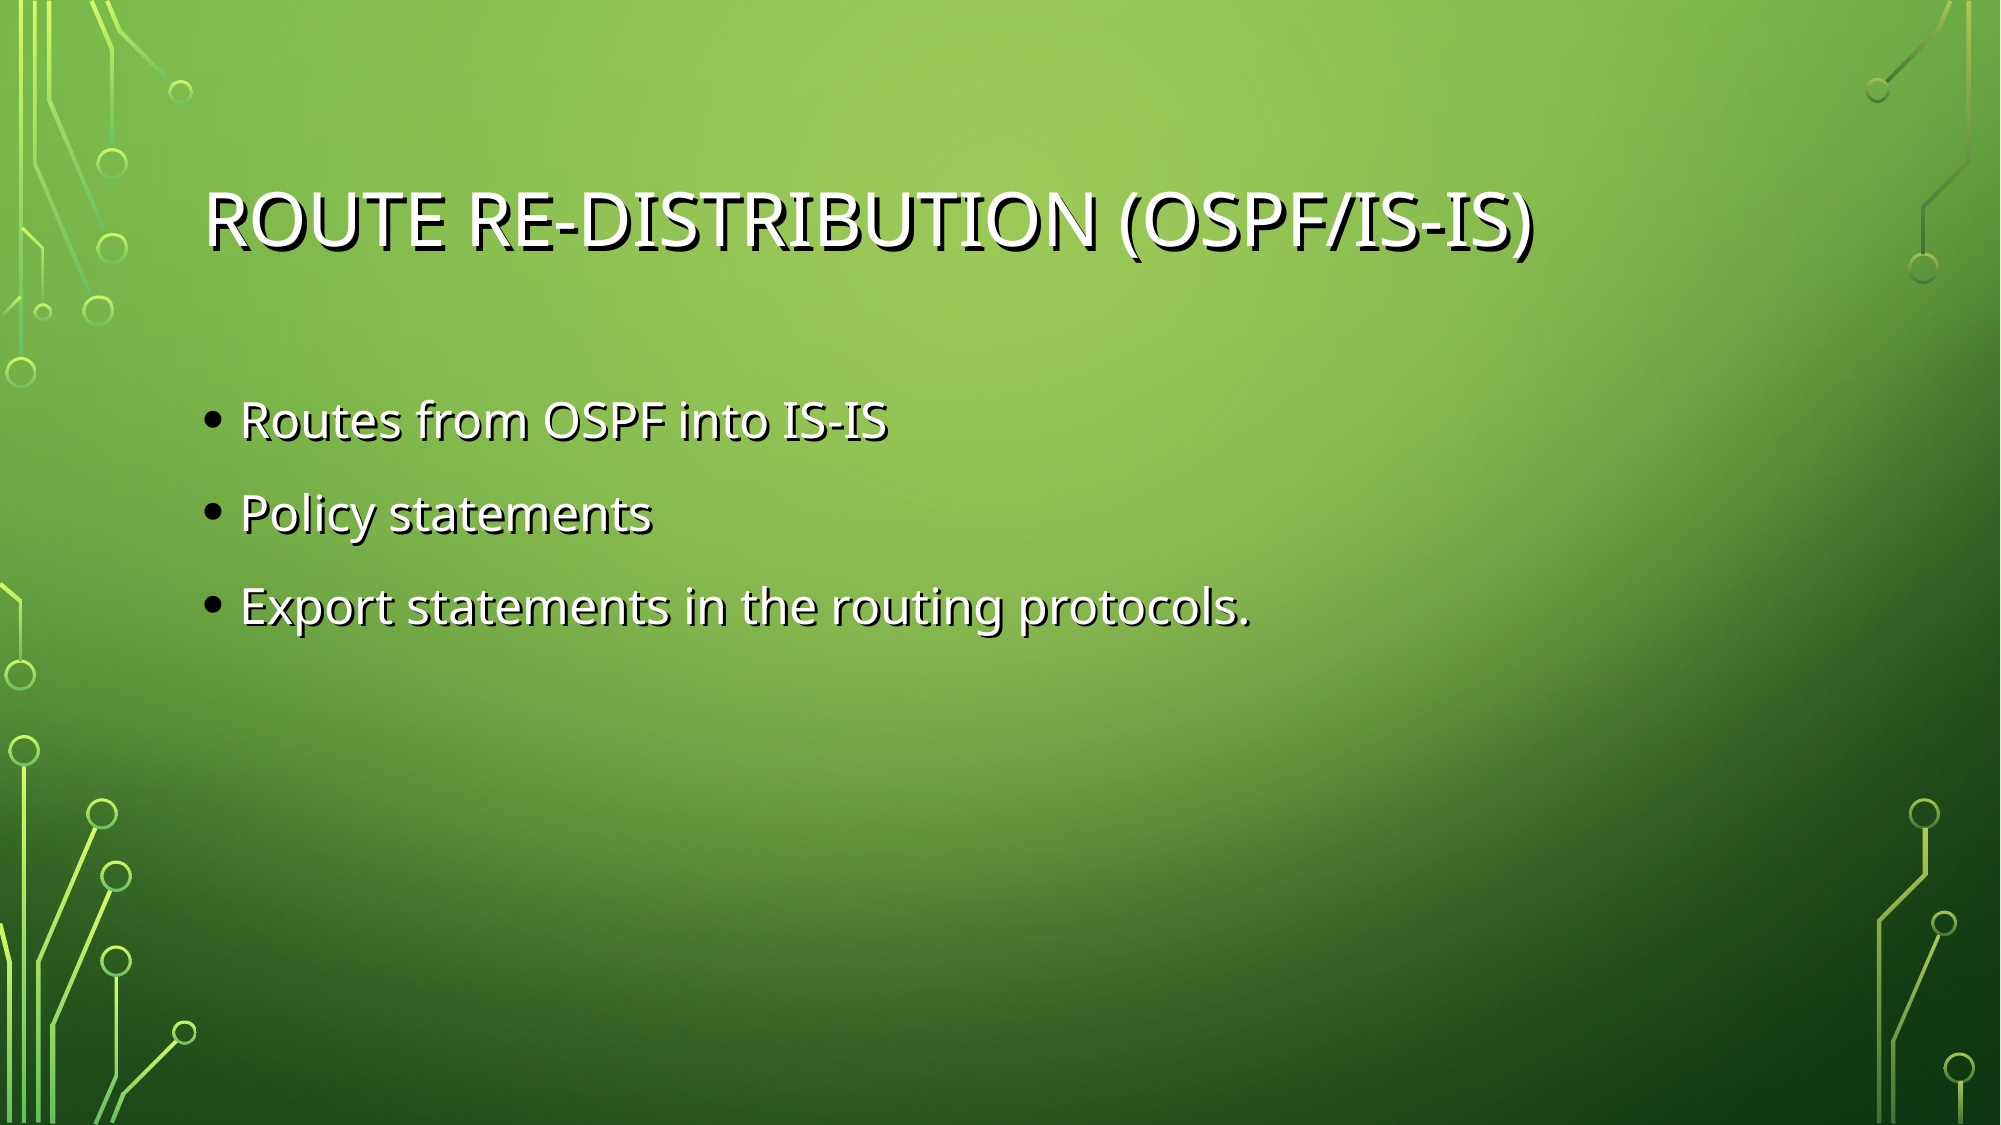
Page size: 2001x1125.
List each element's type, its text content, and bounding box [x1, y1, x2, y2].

title Route Re-Distribution (OSPF/IS-IS) [187, 101, 1813, 344]
list Routes from OSPF into IS-IS Policy statements Export statements in the routing protocols. [187, 369, 1813, 951]
